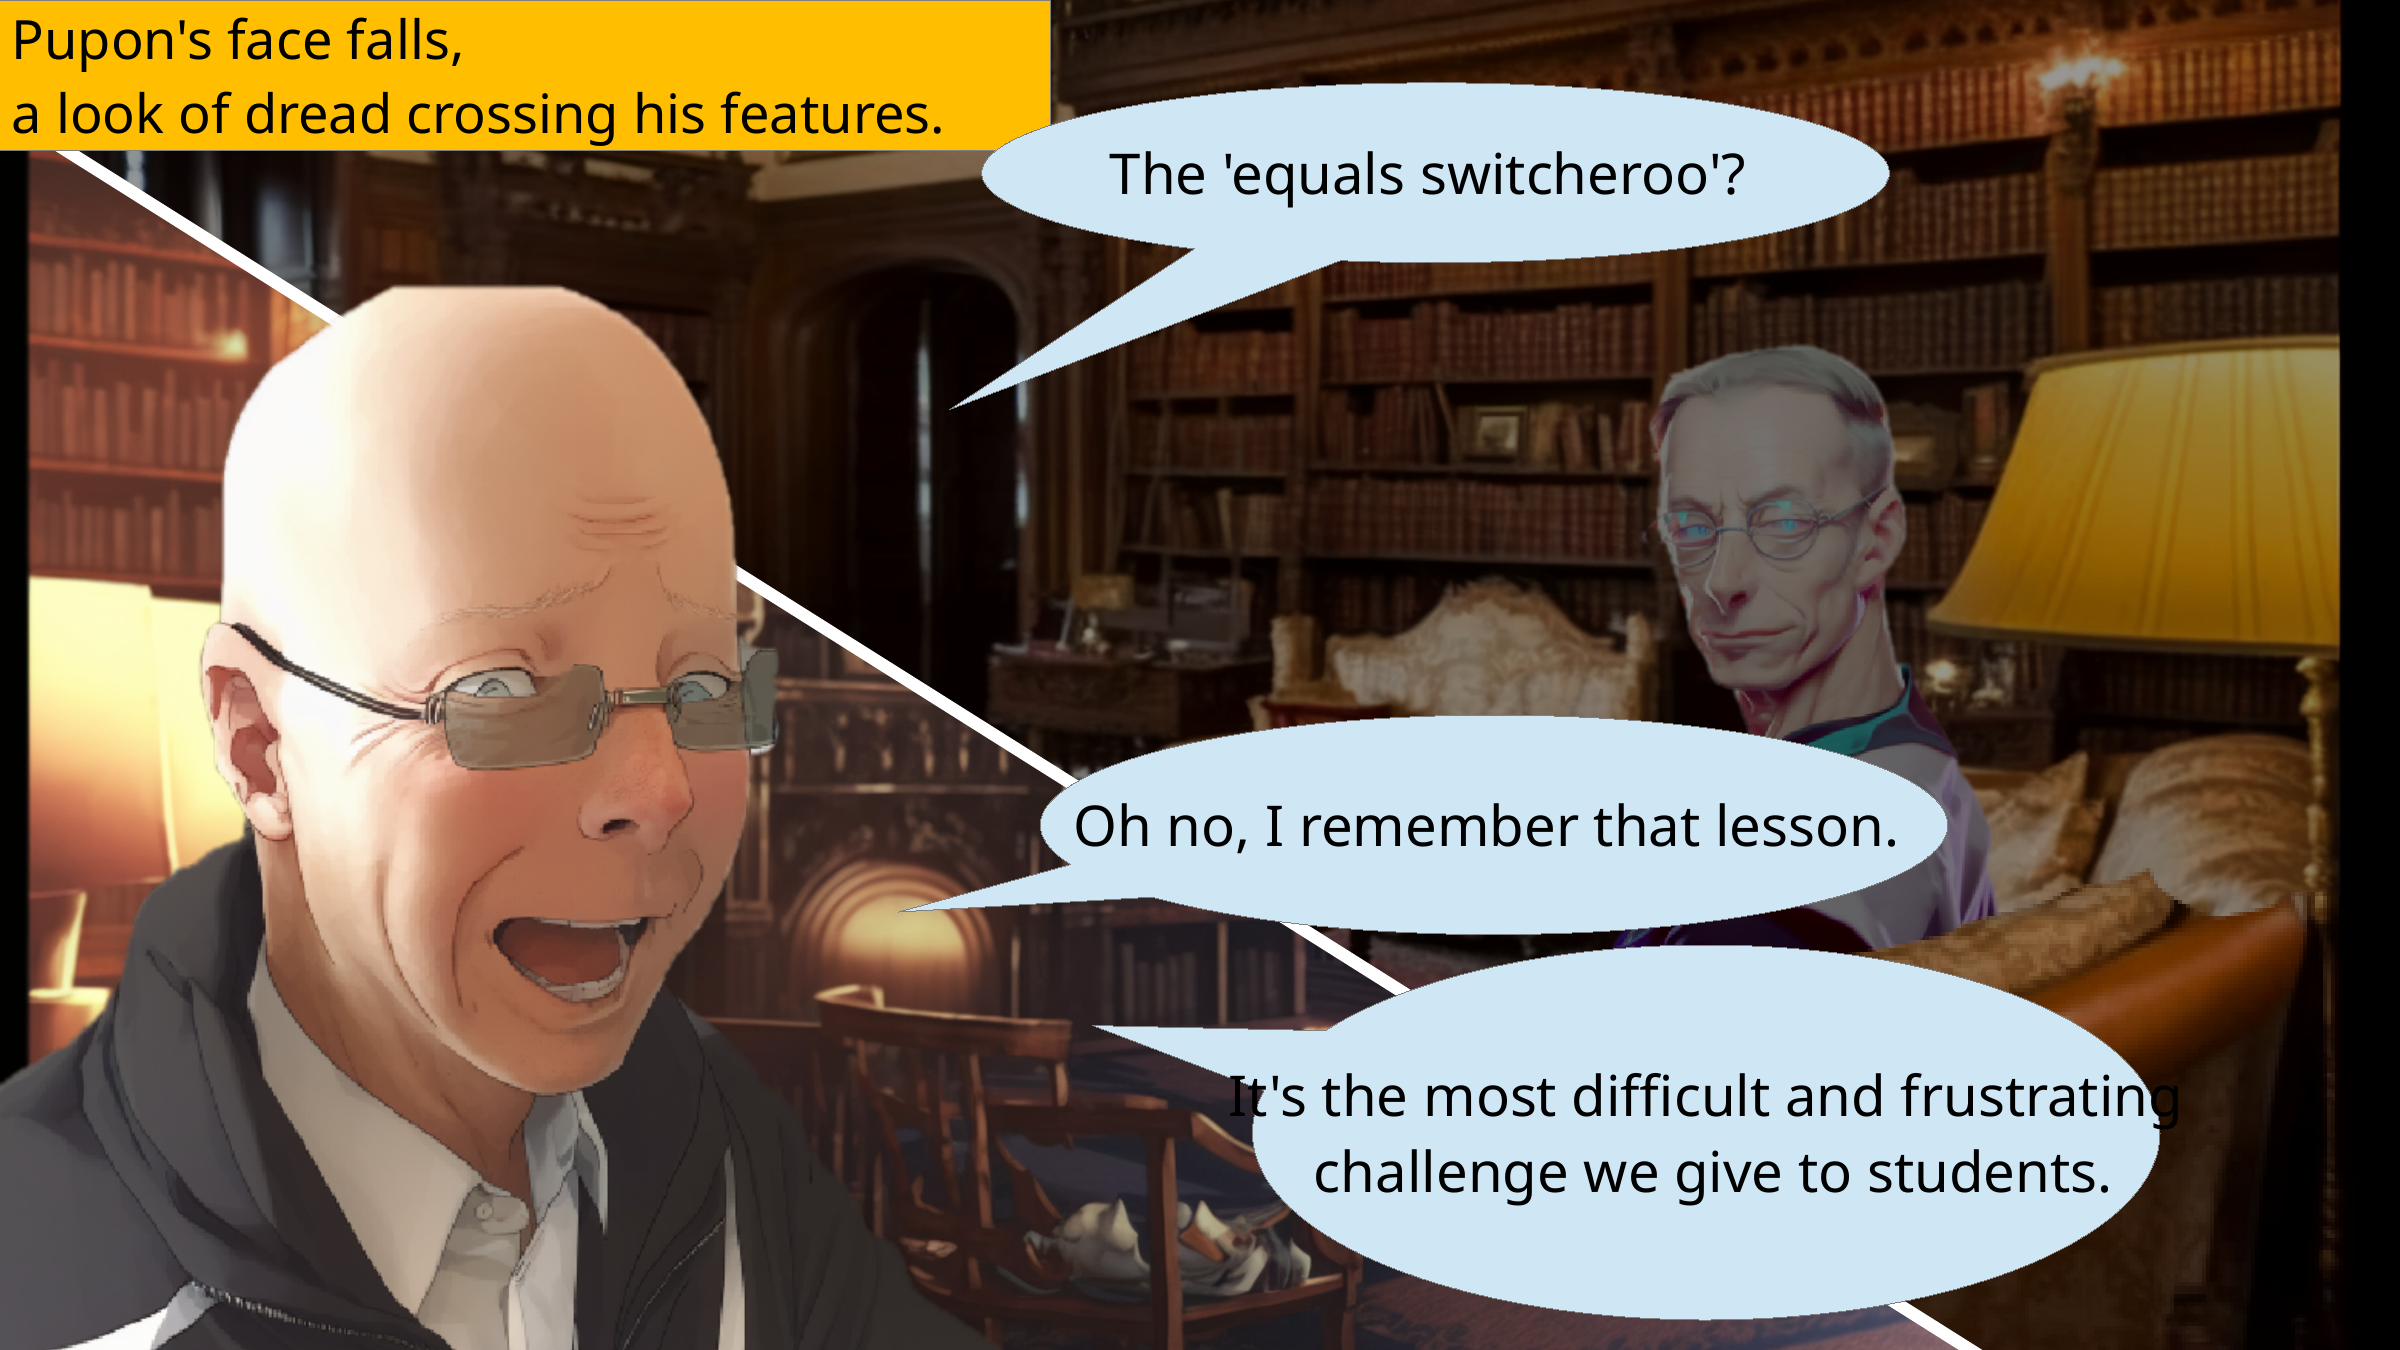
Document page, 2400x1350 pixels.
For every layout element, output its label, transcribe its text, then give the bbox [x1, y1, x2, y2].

text_box It's the most difficult and frustrating challenge we give to students. [1092, 945, 2161, 1321]
text_box The 'equals switcheroo'? [949, 82, 1890, 410]
text_box [1051, 0, 2400, 1350]
text_box [0, 151, 1192, 340]
text_box [1053, 852, 1068, 869]
text_box Pupon's face falls, a look of dread crossing his features. [0, 0, 1051, 151]
picture [0, 285, 1053, 1350]
text_box Oh no, I remember that lesson. [898, 715, 1948, 935]
